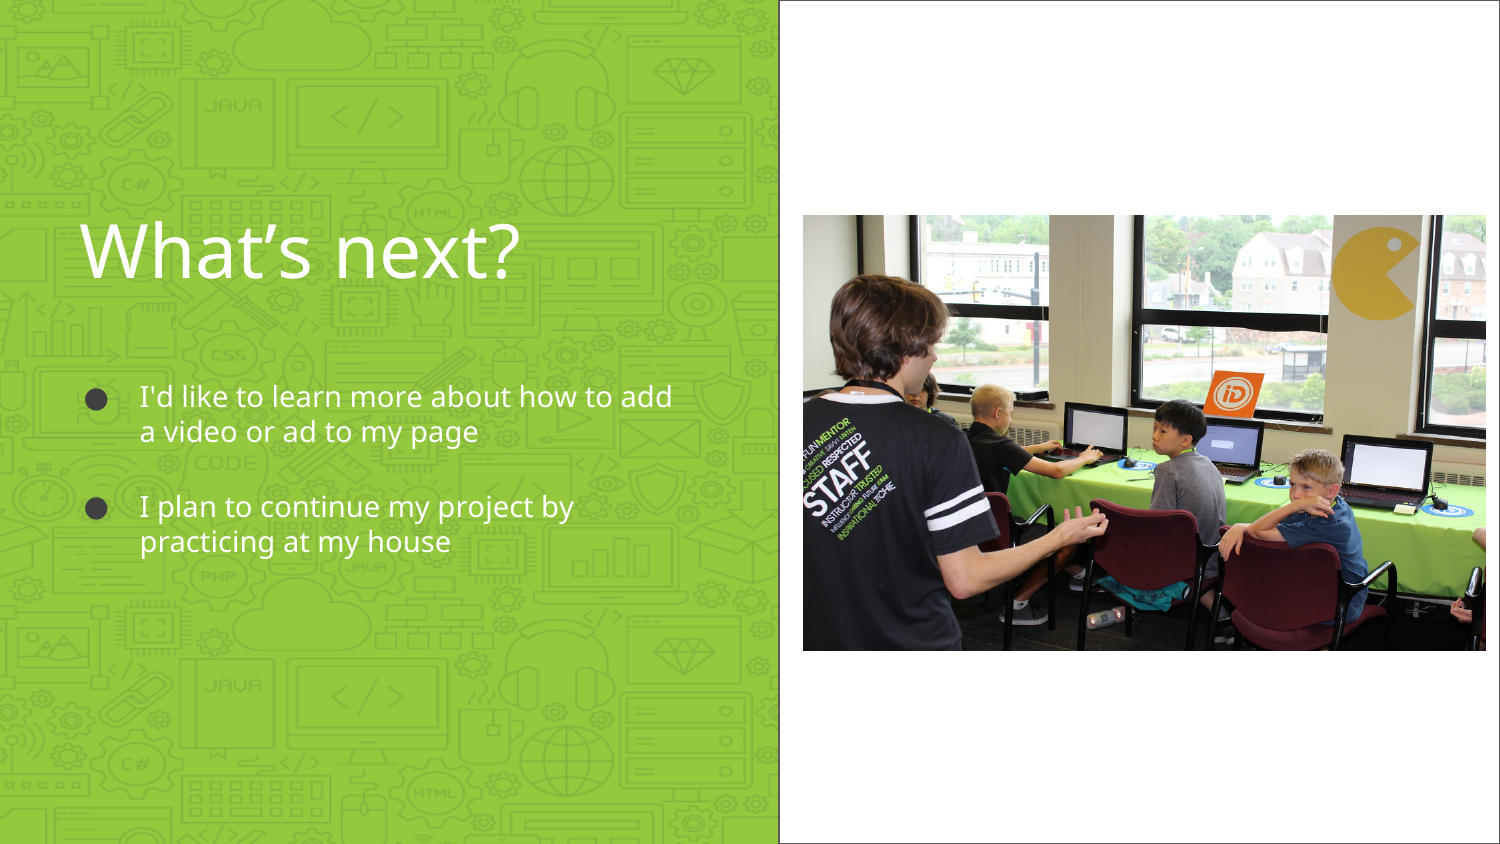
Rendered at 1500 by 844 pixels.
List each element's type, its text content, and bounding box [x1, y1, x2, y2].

picture [803, 215, 1486, 651]
text_box I'd like to learn more about how to add a video or ad to my page I plan to continue my project by practicing at my house [49, 363, 705, 766]
picture [0, 0, 778, 844]
text_box What’s next? [64, 183, 755, 309]
text_box [778, 0, 1500, 844]
